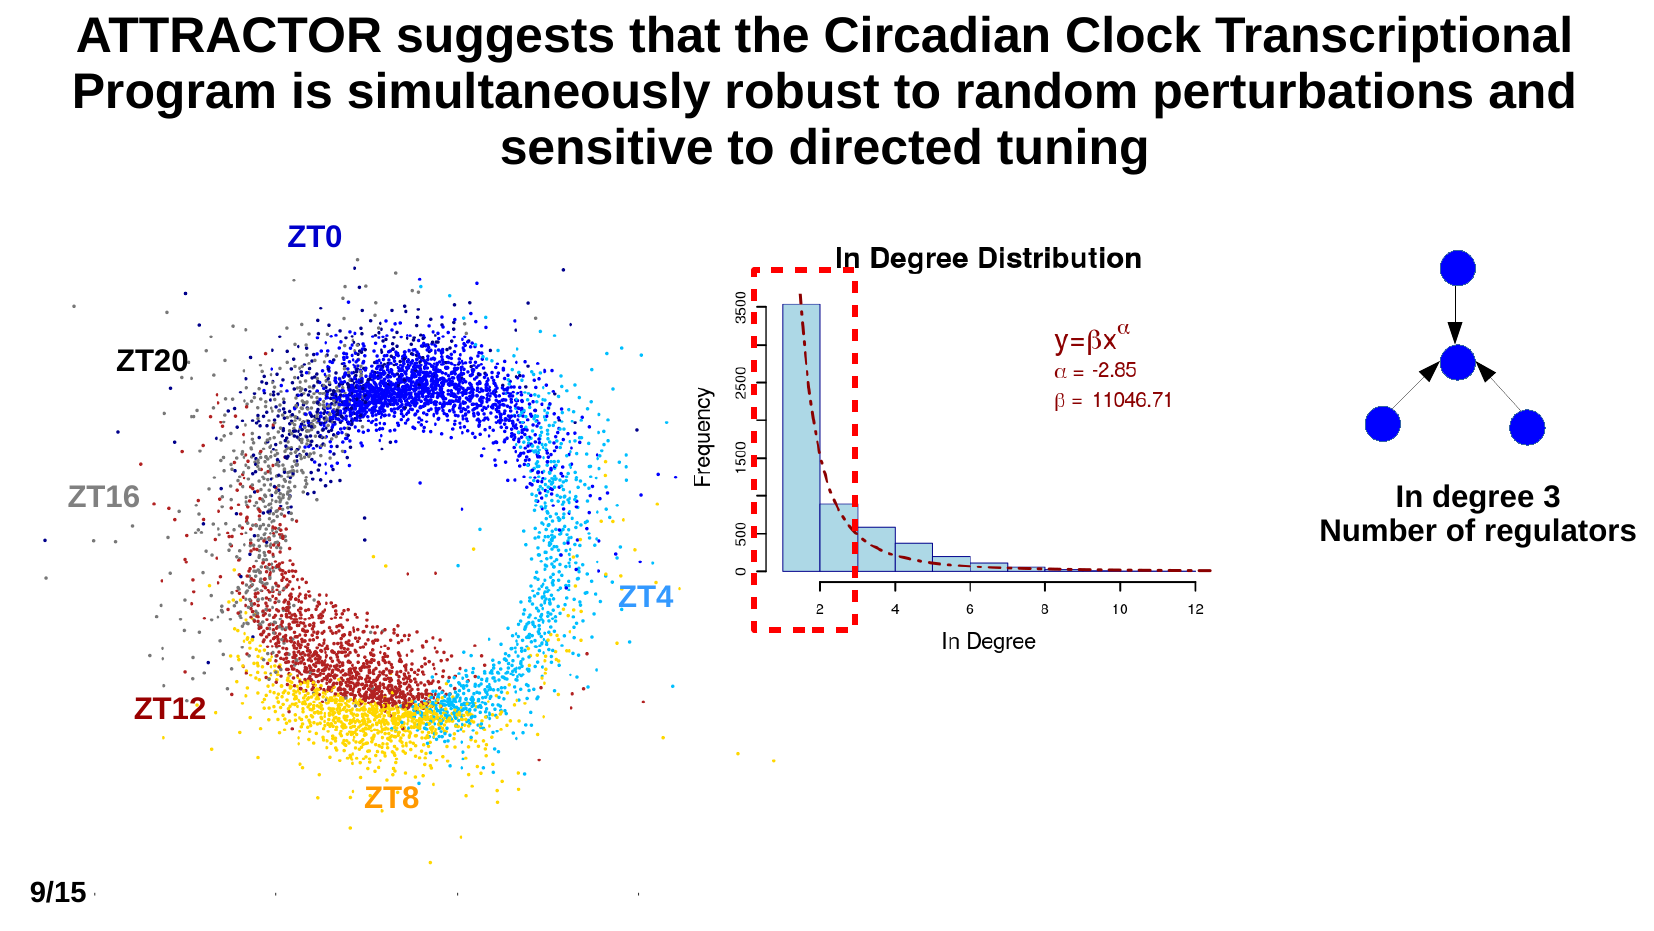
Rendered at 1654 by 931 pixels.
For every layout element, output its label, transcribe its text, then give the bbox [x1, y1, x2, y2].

text_box ZT4 [603, 571, 694, 671]
text_box [754, 270, 856, 631]
text_box [1365, 406, 1401, 442]
text_box [1440, 250, 1476, 286]
picture [0, 221, 1248, 901]
text_box In degree 3 Number of regulators [1290, 471, 1654, 591]
text_box ZT8 [349, 772, 515, 872]
text_box 9/15 [15, 840, 121, 917]
text_box [1440, 344, 1476, 381]
text_box ZT12 [119, 684, 285, 783]
title ATTRACTOR suggests that the Circadian Clock Transcriptional Program is simultaneously robust to random perturbations and sensitive to directed tuning [30, 0, 1621, 203]
text_box ZT0 [272, 211, 438, 311]
text_box ZT20 [101, 335, 267, 435]
text_box ZT16 [52, 471, 218, 571]
text_box [1509, 409, 1546, 446]
